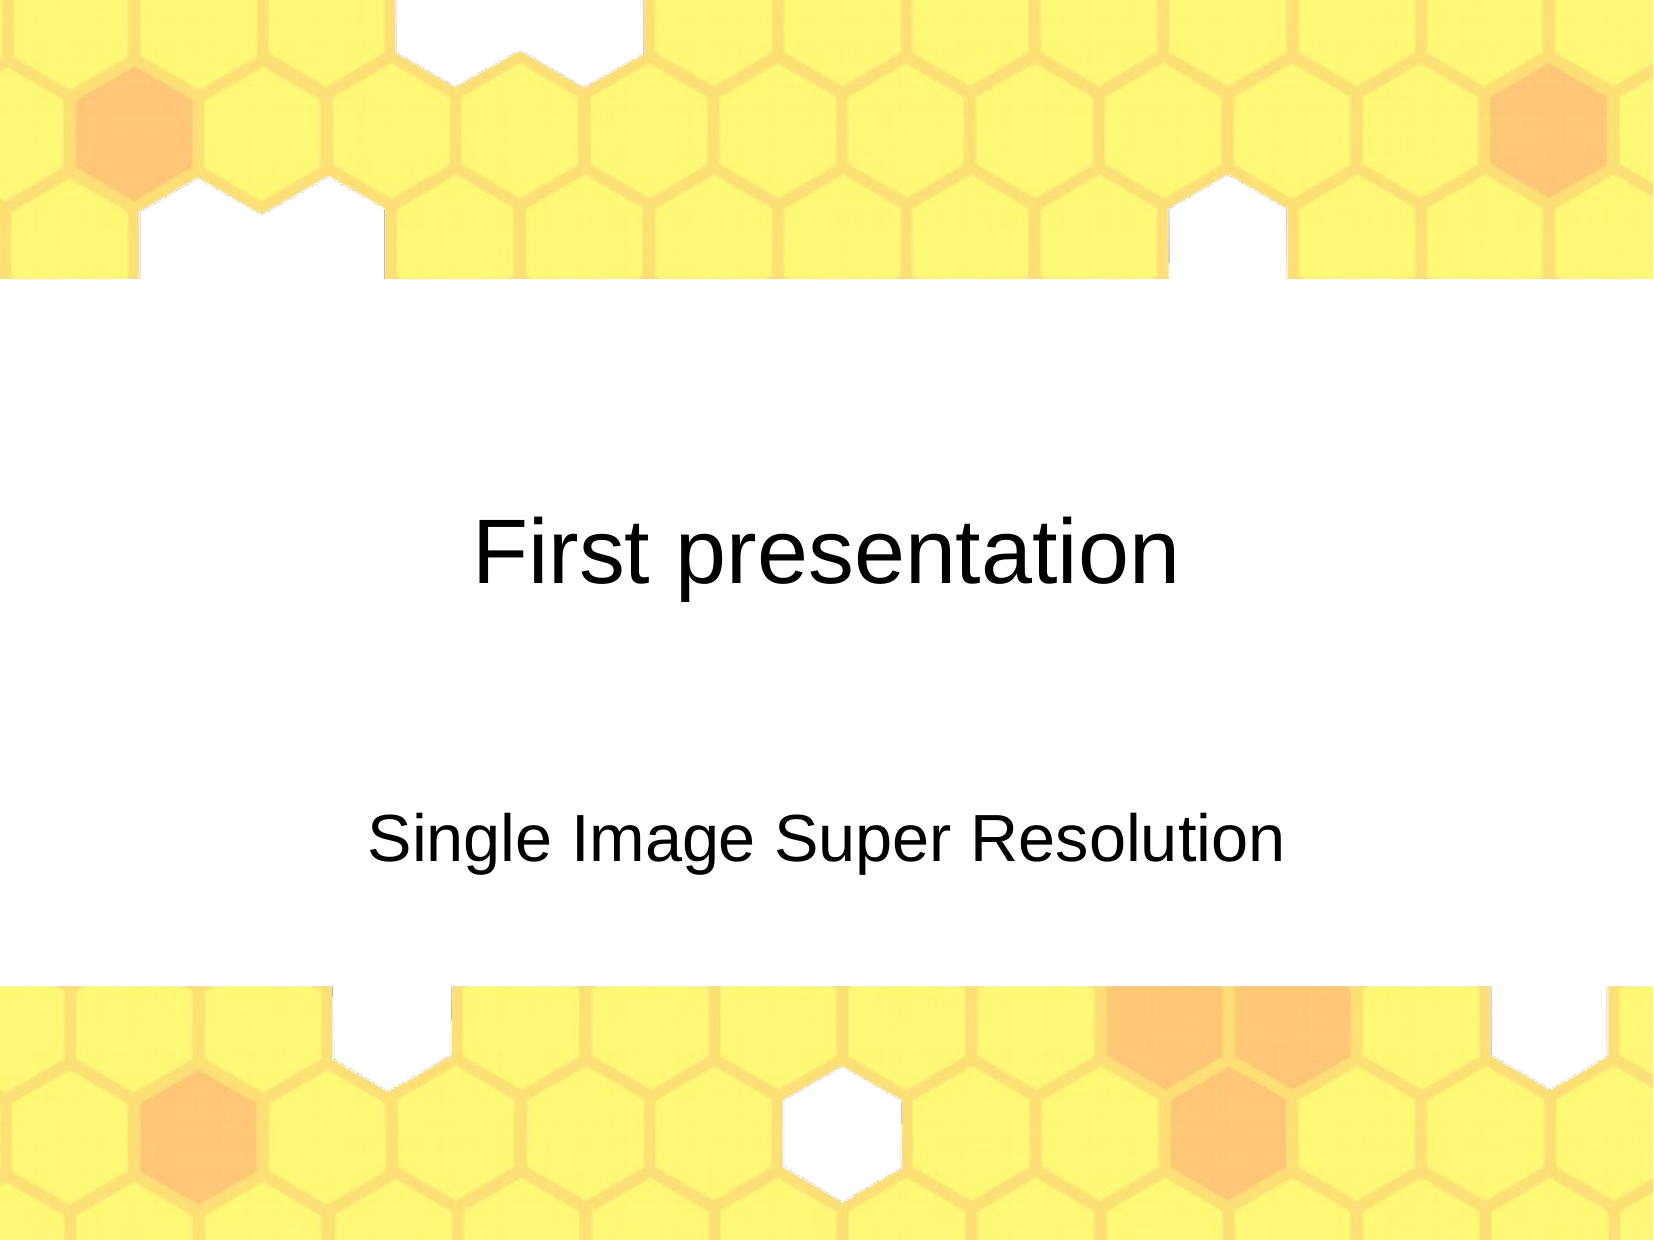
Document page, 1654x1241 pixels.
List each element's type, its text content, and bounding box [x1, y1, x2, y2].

picture [0, 986, 1654, 1240]
subtitle Single Image Super Resolution [82, 744, 1571, 934]
title First presentation [82, 418, 1571, 686]
picture [0, 0, 1654, 279]
